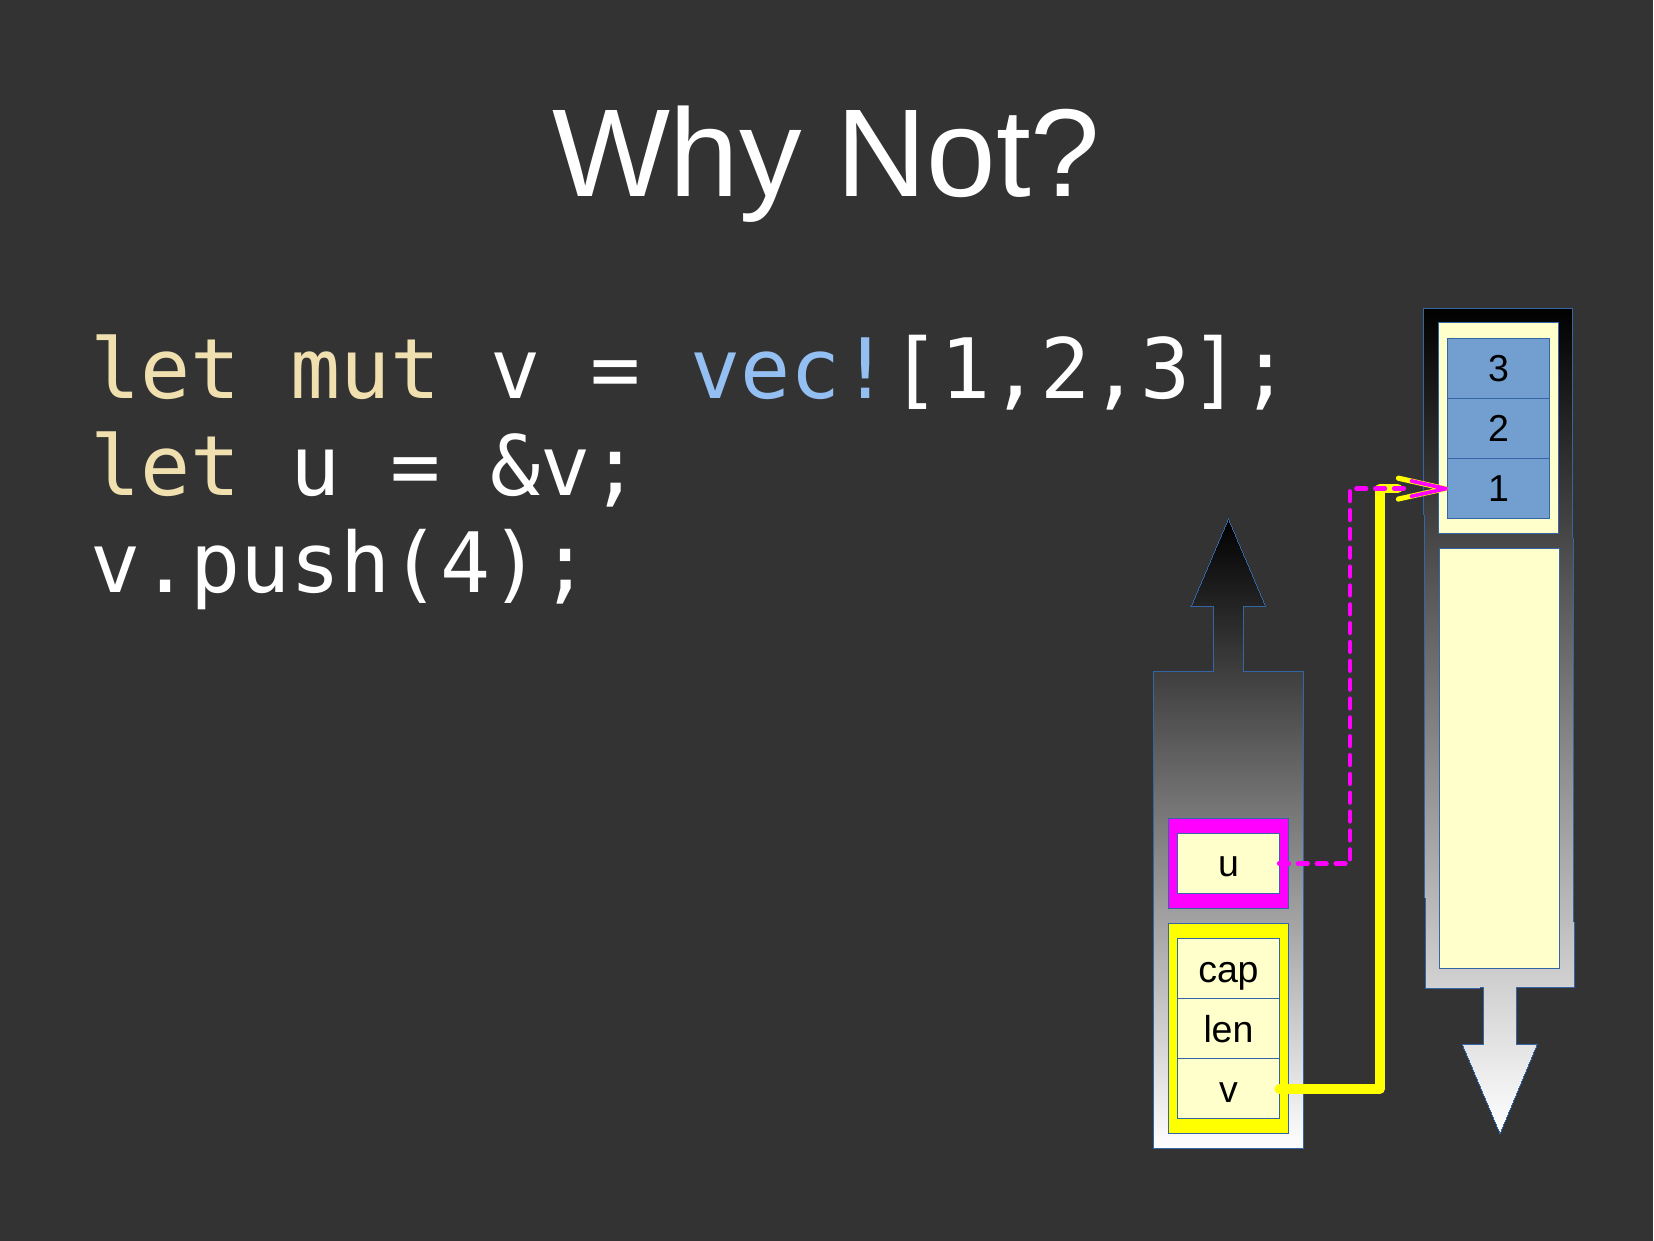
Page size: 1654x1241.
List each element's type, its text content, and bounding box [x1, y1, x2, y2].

text_box u [1177, 833, 1280, 894]
text_box 1 [1447, 458, 1550, 519]
text_box 3 [1447, 338, 1550, 398]
text_box [1153, 734, 1304, 1149]
text_box let mut v = vec![1,2,3]; let u = &v; v.push(4); [76, 313, 1351, 734]
text_box 2 [1447, 398, 1550, 458]
text_box [1423, 308, 1575, 1134]
text_box len [1177, 999, 1280, 1059]
title Why Not? [82, 49, 1571, 257]
text_box v [1177, 1059, 1280, 1119]
text_box cap [1177, 938, 1280, 999]
